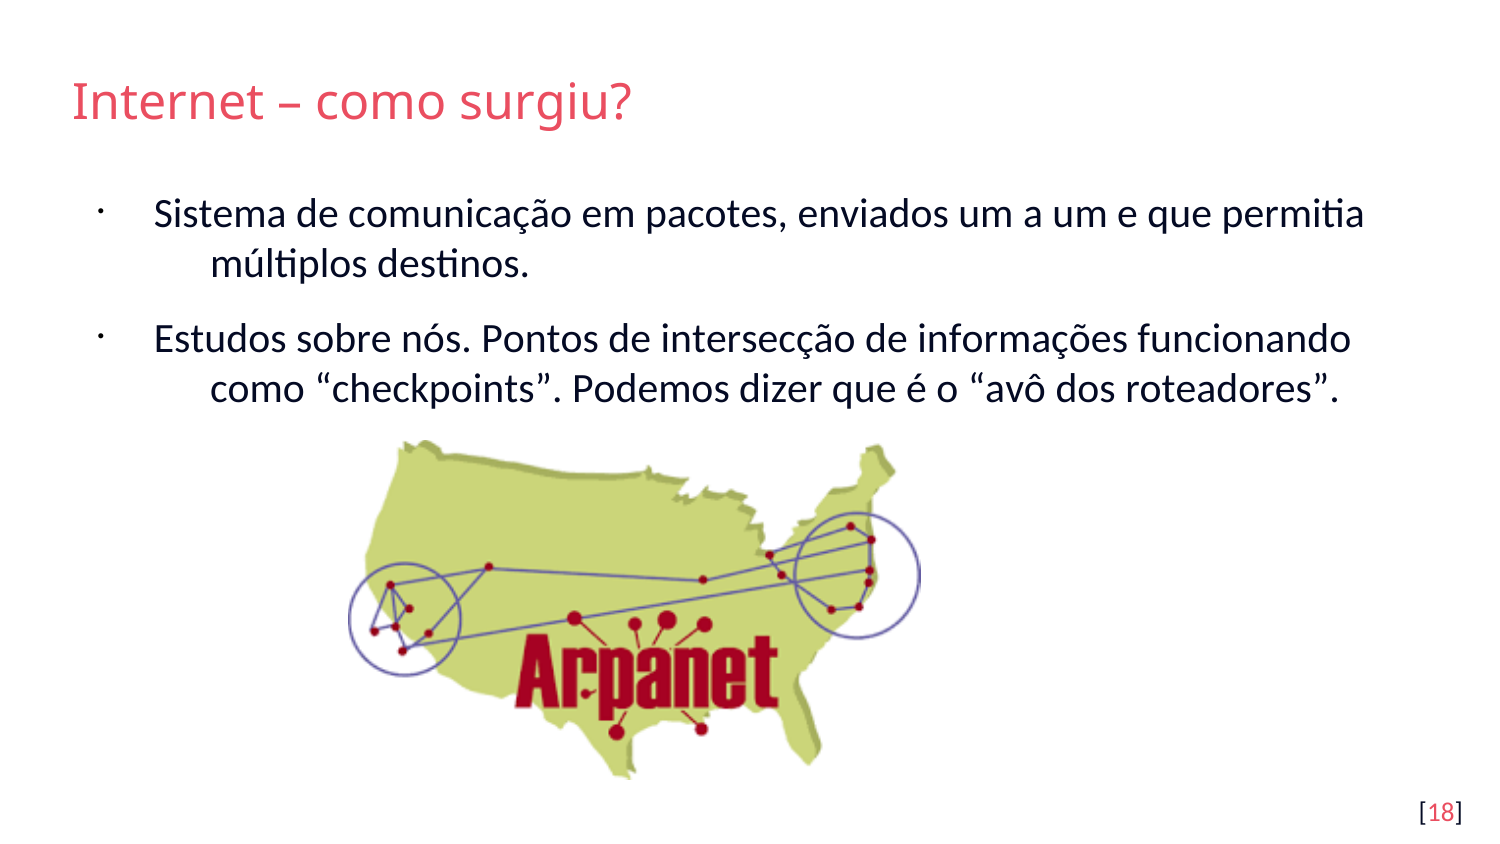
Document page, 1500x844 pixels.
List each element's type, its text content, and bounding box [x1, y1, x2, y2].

text_box Sistema de comunicação em pacotes, enviados um a um e que permitia múltiplos destinos. Estudos sobre nós. Pontos de intersecção de informações funcionando como “checkpoints”. Podemos dizer que é o “avô dos roteadores”. [57, 170, 1395, 407]
slide_number [18] [1403, 779, 1494, 844]
picture [348, 440, 921, 780]
text_box Internet – como surgiu? [57, 45, 1274, 126]
